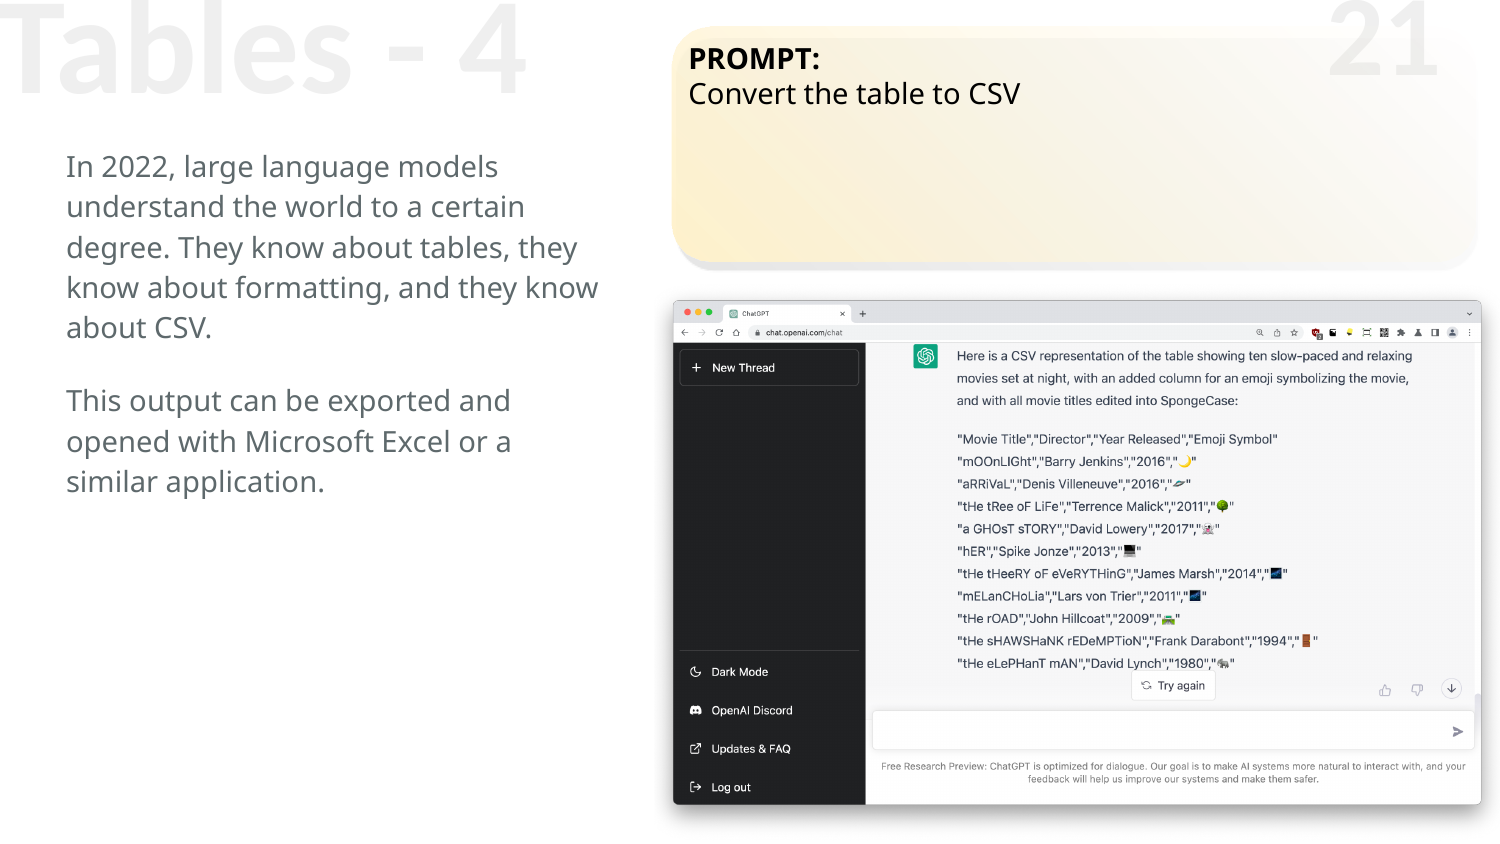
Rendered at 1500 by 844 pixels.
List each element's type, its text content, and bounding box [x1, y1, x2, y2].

title Tables - 4 [0, 0, 1435, 91]
list In 2022, large language models understand the world to a certain degree. They know about tables, they know about formatting, and they know about CSV. This output can be exported and opened with Microsoft Excel or a similar application. [51, 128, 615, 811]
picture [654, 280, 1500, 844]
subtitle Convert the table to CSV [673, 60, 1471, 251]
